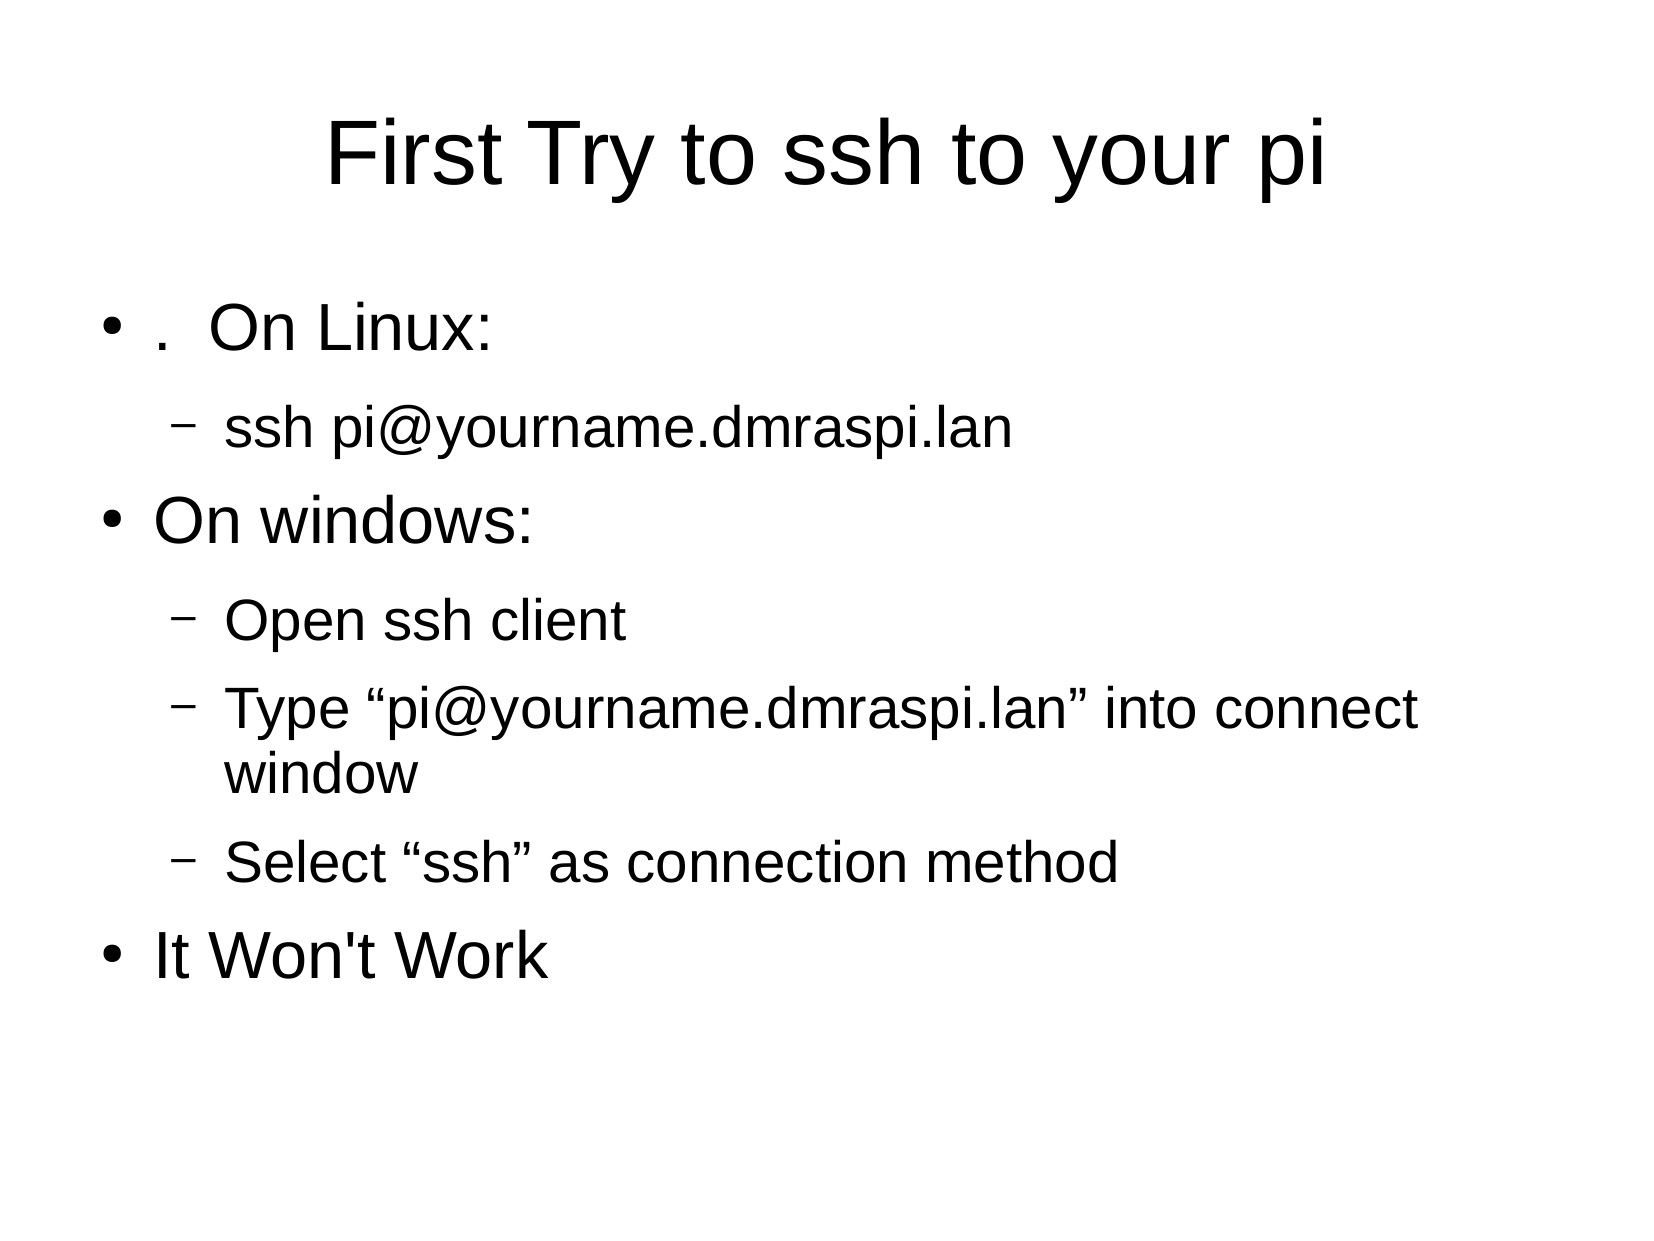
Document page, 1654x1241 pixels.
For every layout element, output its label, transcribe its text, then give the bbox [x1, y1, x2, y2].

title First Try to ssh to your pi [82, 49, 1571, 257]
list . On Linux: ssh pi@yourname.dmraspi.lan On windows: Open ssh client Type “pi@yourname.dmraspi.lan” into connect window Select “ssh” as connection method It Won't Work [82, 290, 1538, 1010]
